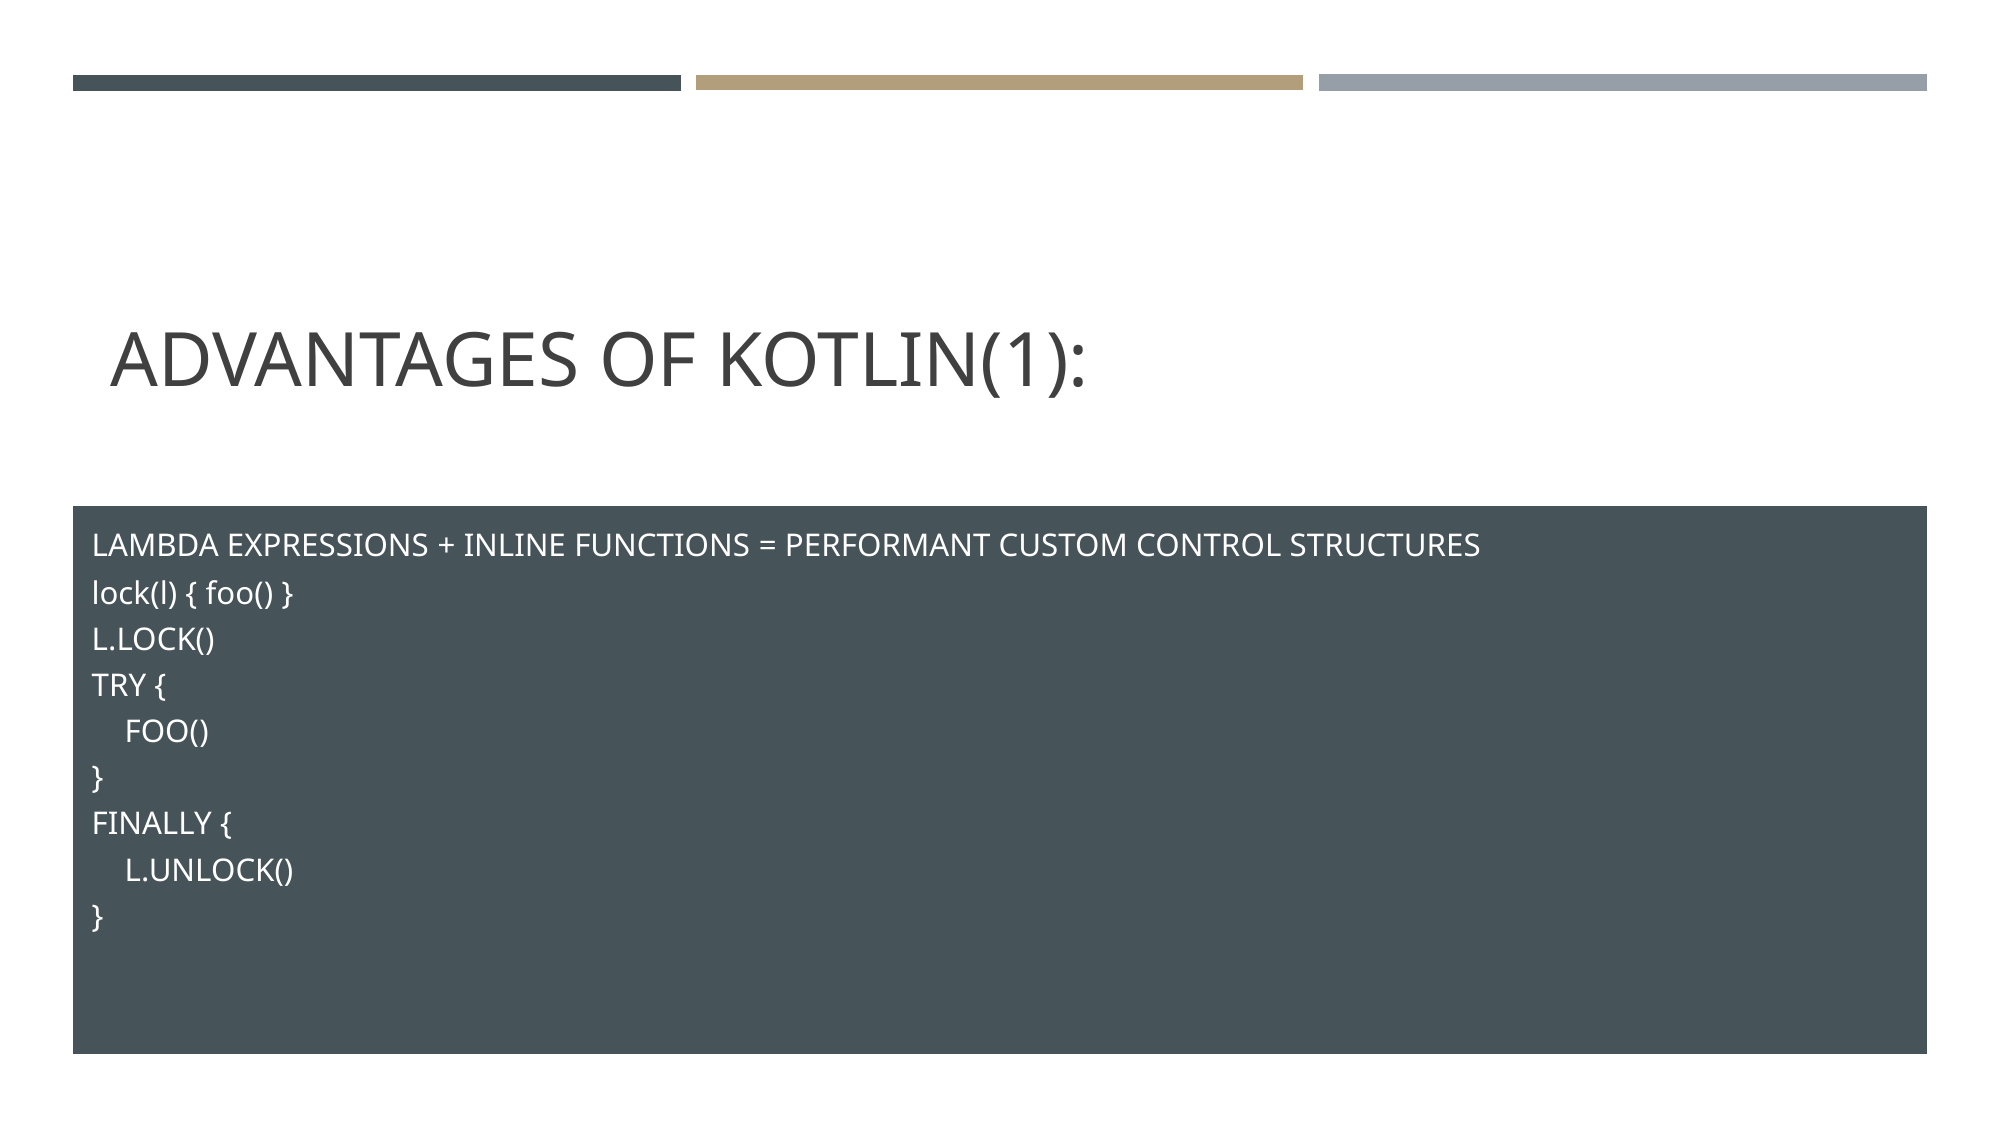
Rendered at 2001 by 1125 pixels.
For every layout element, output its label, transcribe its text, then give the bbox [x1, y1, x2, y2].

title Advantages of kotlin(1): [95, 167, 1899, 410]
subtitle Lambda expressions + Inline functions = performant custom control structures lock(l) { foo() } l.lock() try { foo() } finally { l.unlock() } [76, 518, 1904, 1021]
